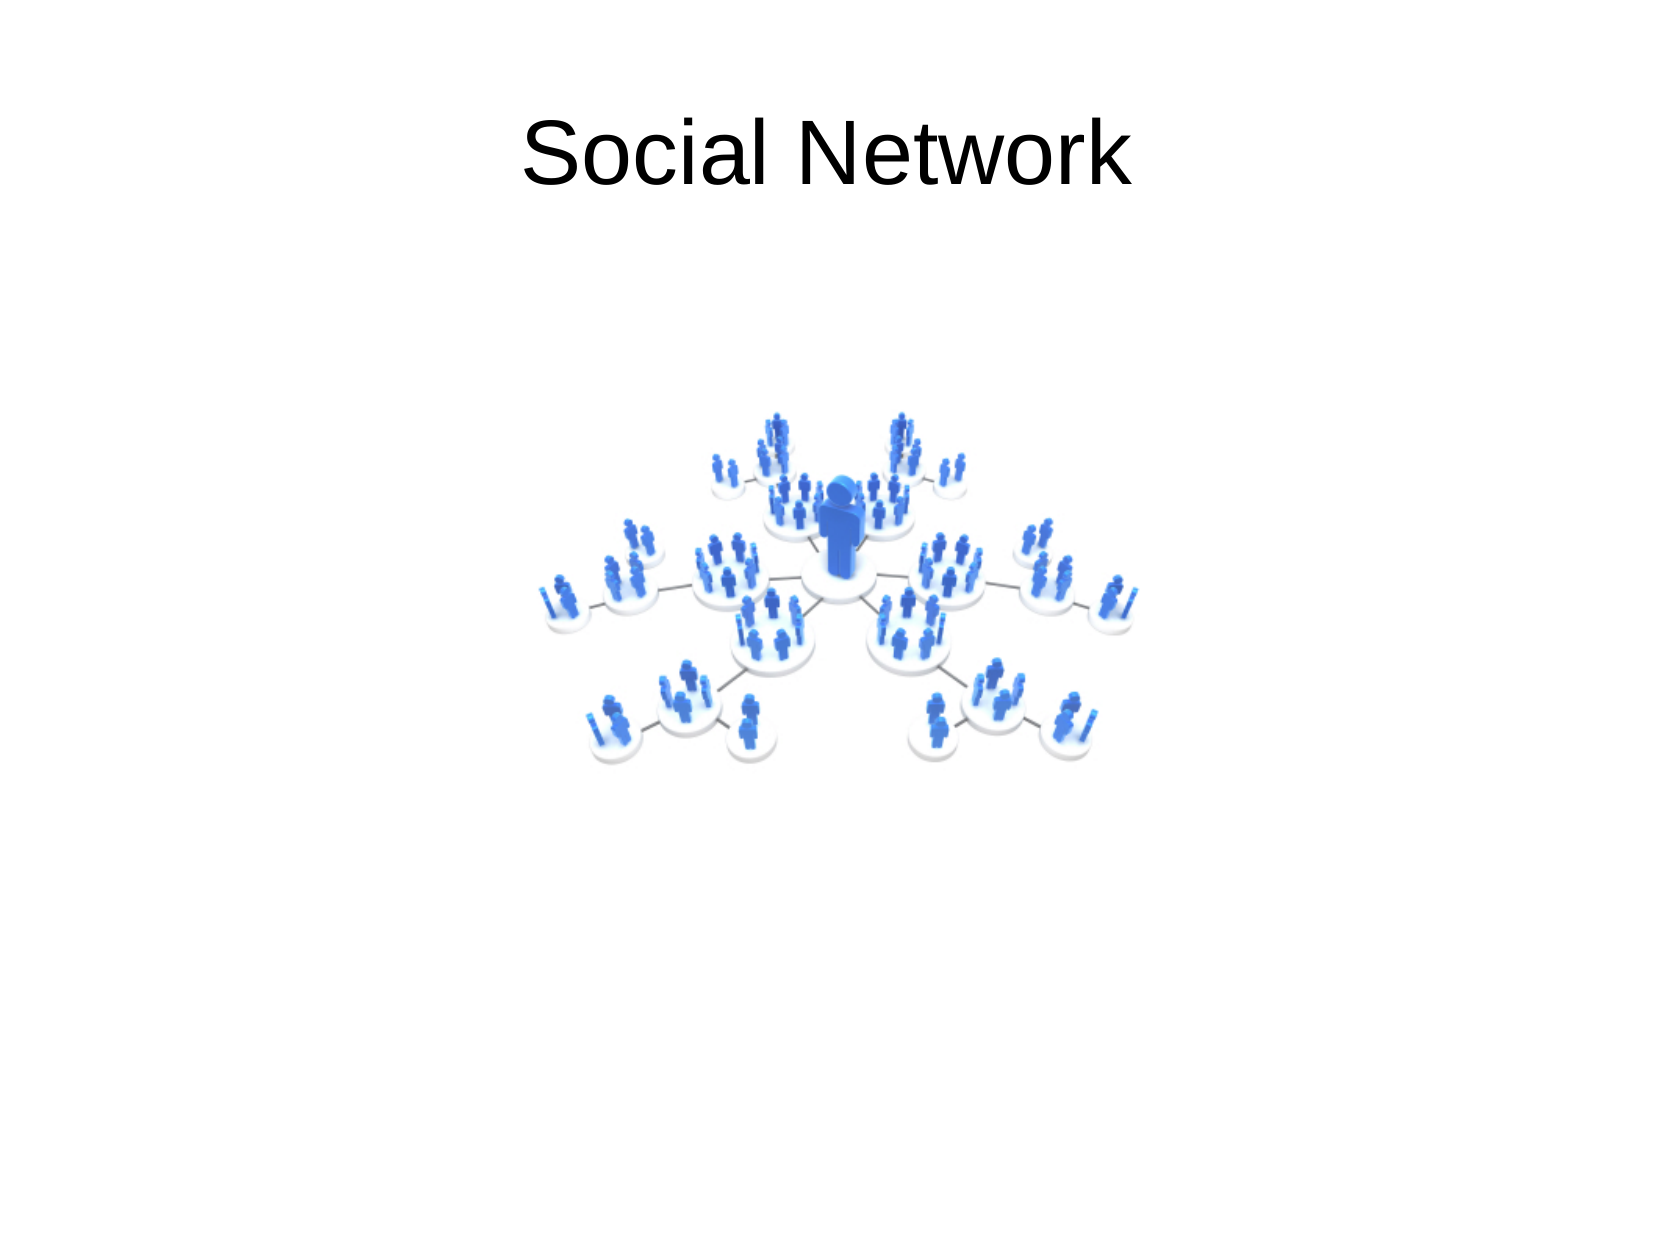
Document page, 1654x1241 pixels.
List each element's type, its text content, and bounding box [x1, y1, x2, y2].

title Social Network [82, 49, 1571, 257]
picture [514, 373, 1163, 826]
